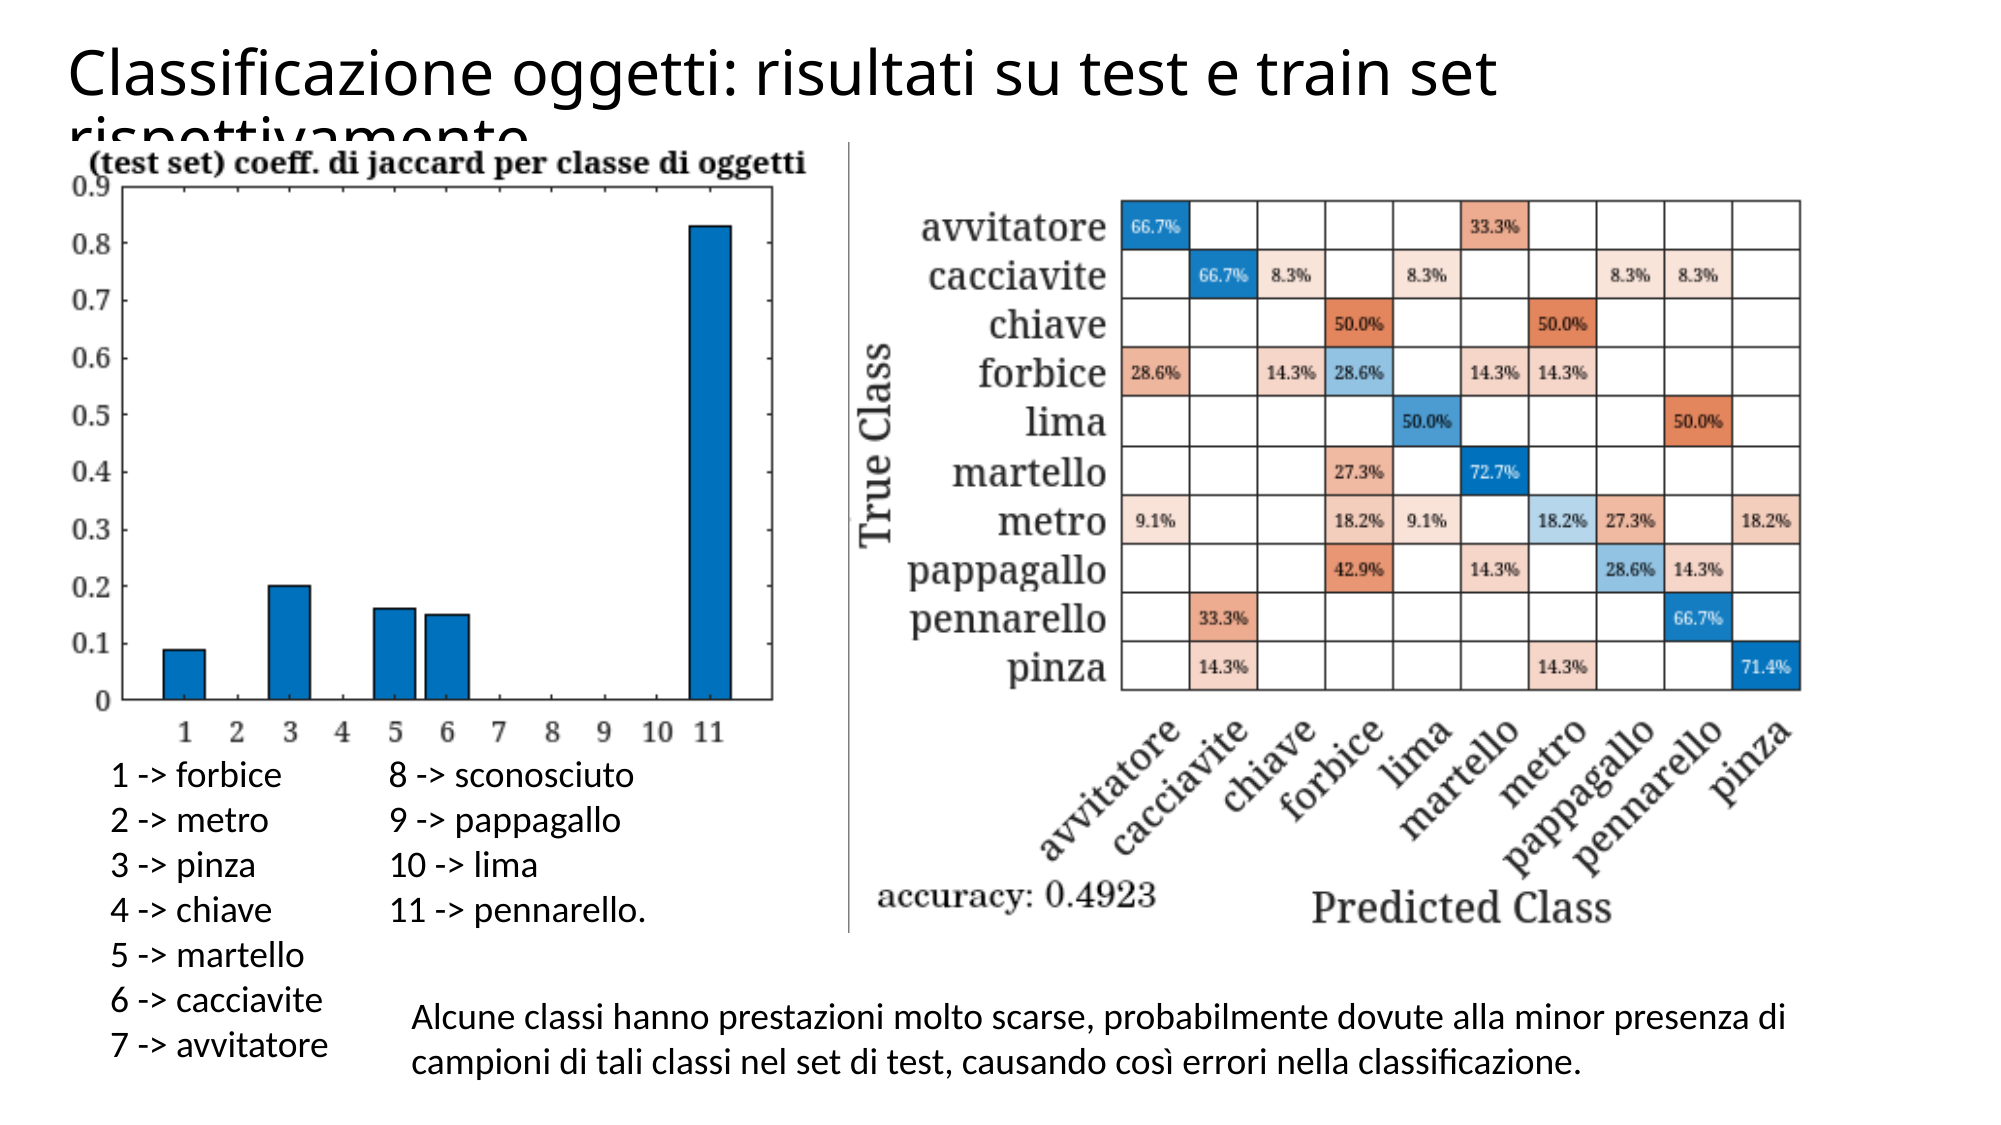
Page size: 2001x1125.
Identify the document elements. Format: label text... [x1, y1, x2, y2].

title Classificazione oggetti: risultati su test e train set rispettivamente [52, 33, 1778, 252]
text_box 1 -> forbice 2 -> metro 3 -> pinza 4 -> chiave 5 -> martello 6 -> cacciavite 7 -> avvitatore [94, 758, 374, 1076]
picture [848, 142, 1848, 933]
picture [60, 141, 817, 758]
text_box Alcune classi hanno prestazioni molto scarse, probabilmente dovute alla minor presenza di campioni di tali classi nel set di test, causando così errori nella classificazione. [396, 985, 1848, 1092]
text_box 8 -> sconosciuto 9 -> pappagallo 10 -> lima 11 -> pennarello. [373, 742, 1374, 939]
